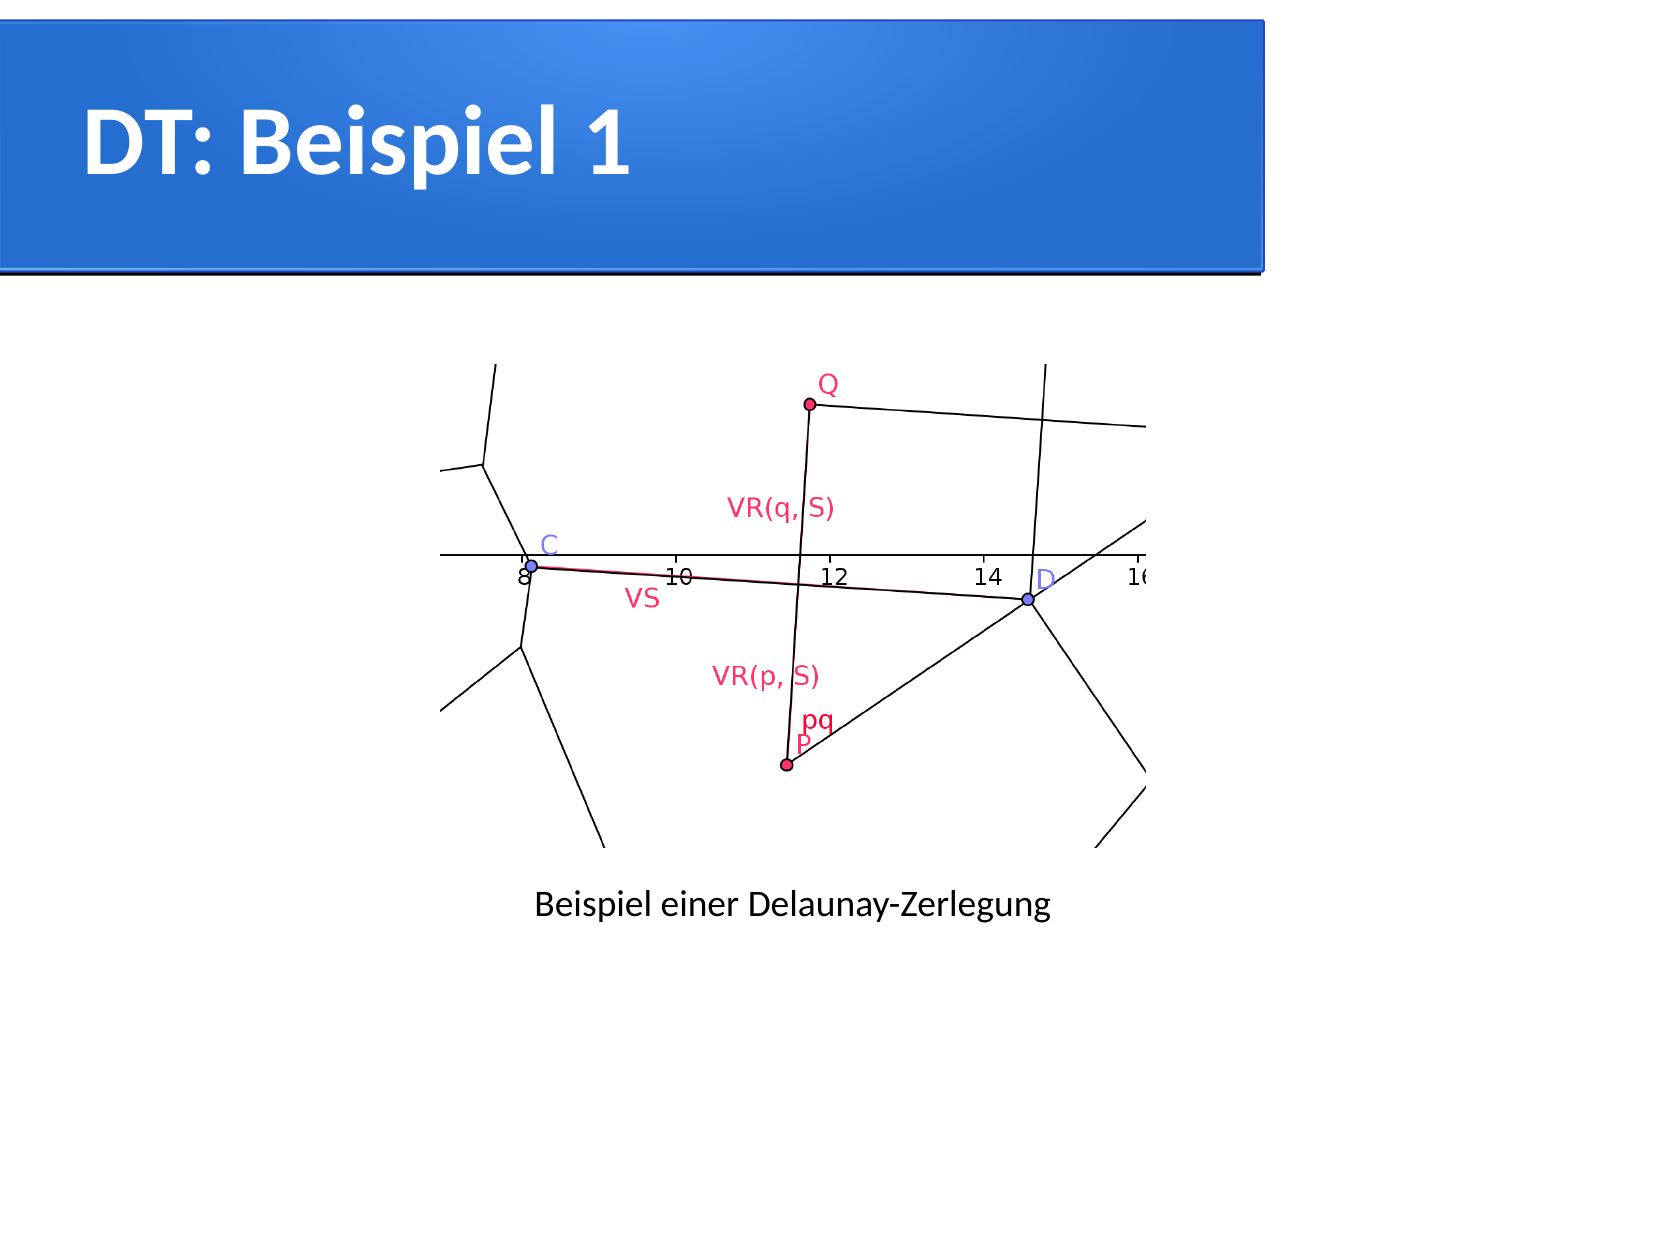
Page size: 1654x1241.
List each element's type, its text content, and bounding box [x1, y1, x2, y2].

title DT: Beispiel 1 [82, 47, 1235, 252]
picture [440, 364, 1146, 848]
text_box Beispiel einer Delaunay-Zerlegung [519, 880, 1654, 934]
